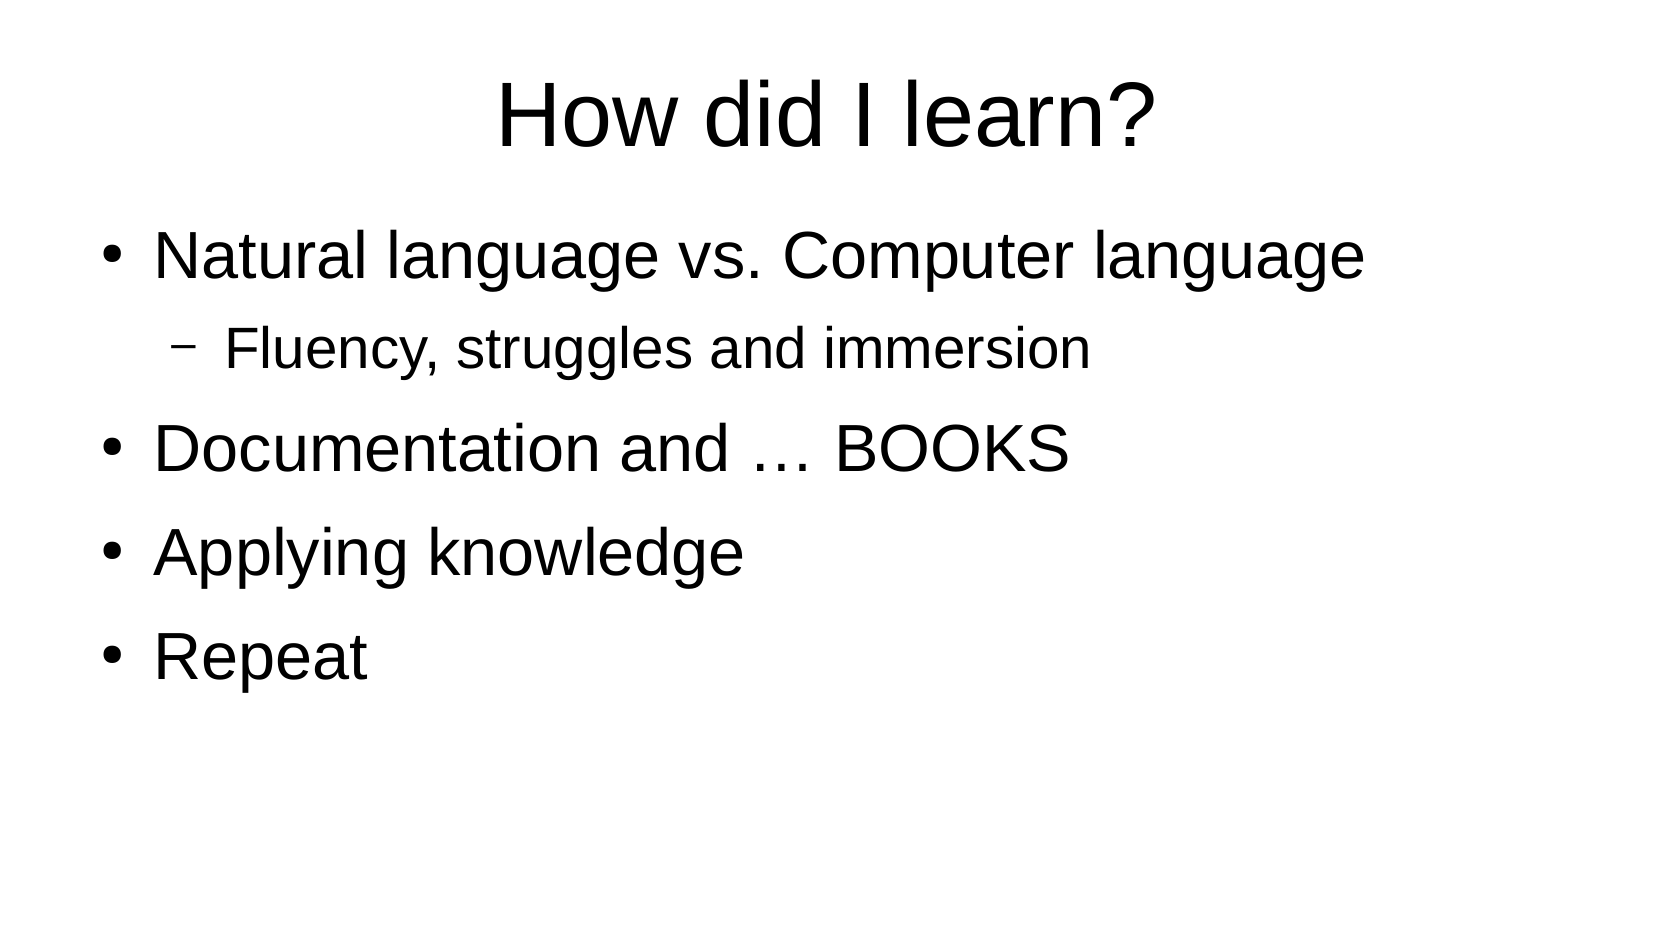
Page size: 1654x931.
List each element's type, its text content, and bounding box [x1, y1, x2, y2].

list Natural language vs. Computer language Fluency, struggles and immersion Documentation and … BOOKS Applying knowledge Repeat [82, 217, 1571, 758]
title How did I learn? [82, 37, 1571, 193]
